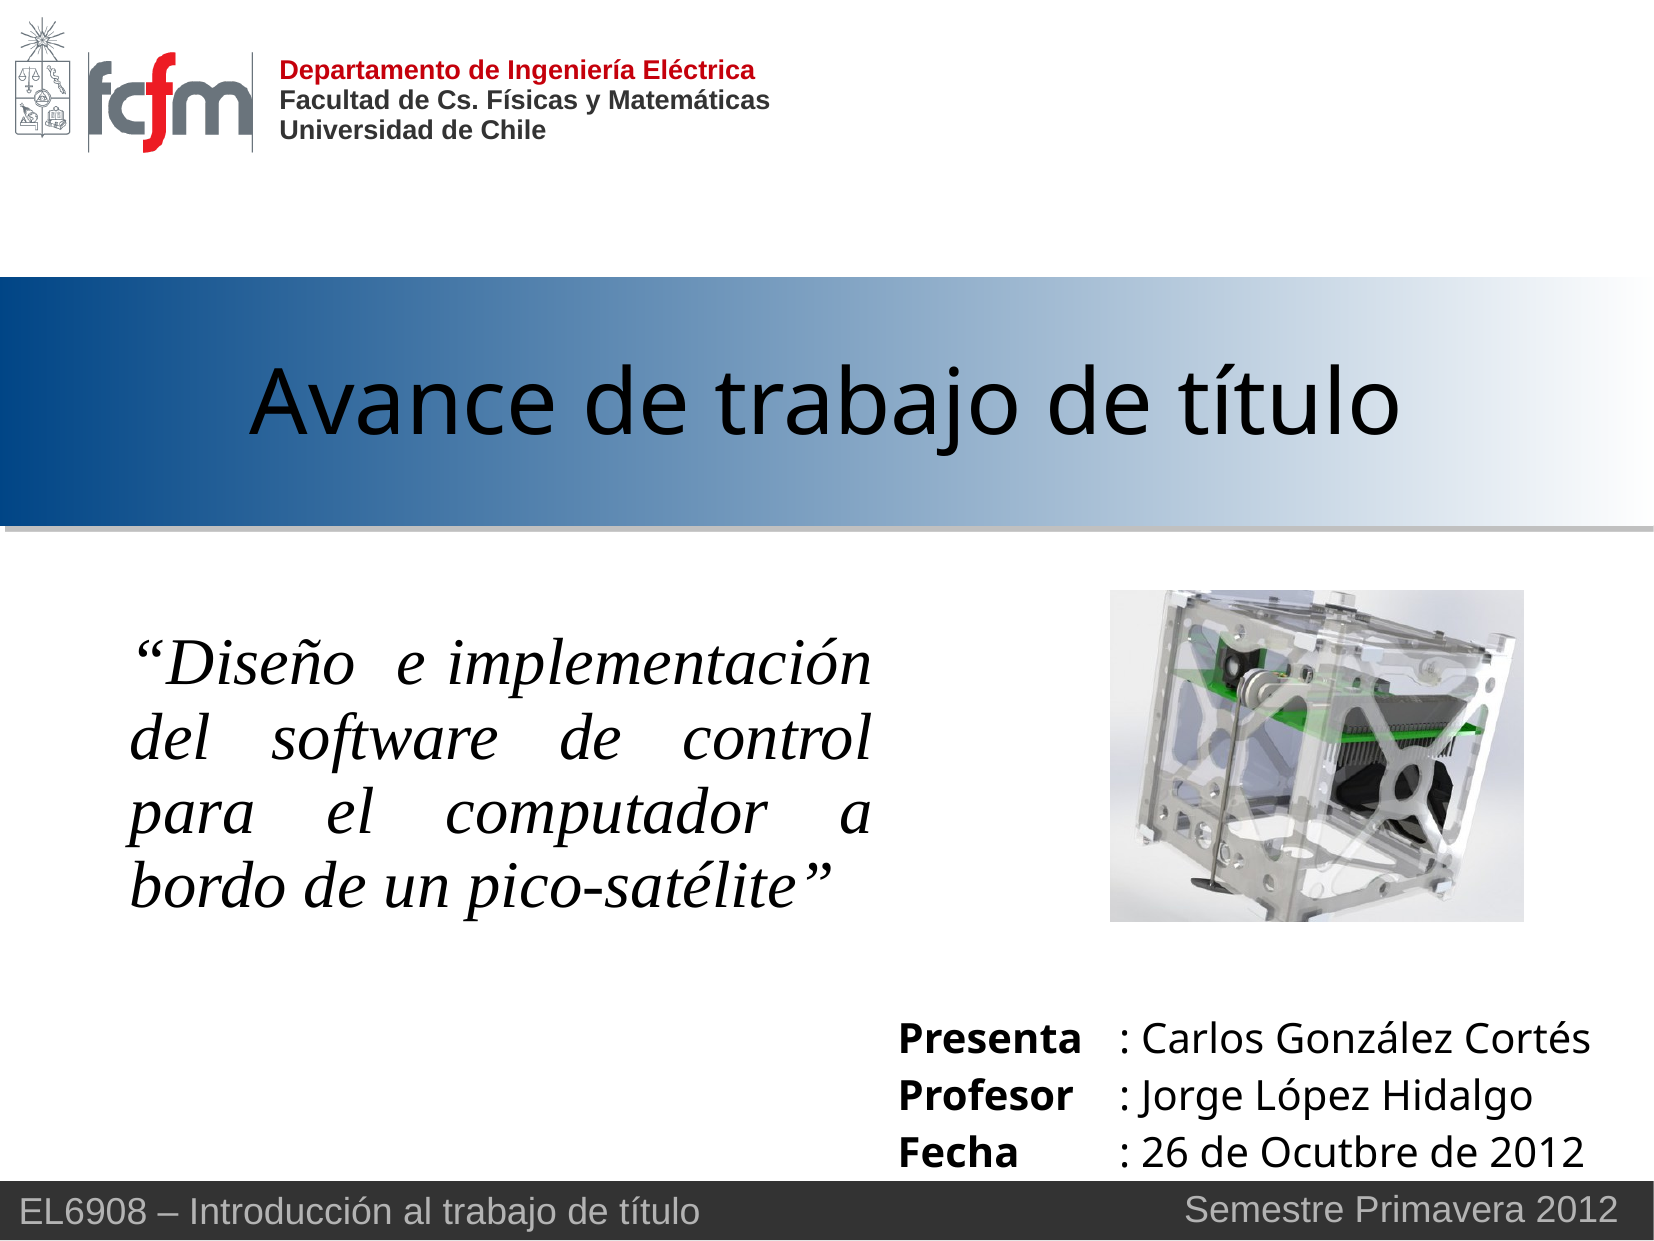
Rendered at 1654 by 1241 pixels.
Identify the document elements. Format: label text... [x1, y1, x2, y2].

picture [1110, 590, 1524, 922]
text_box Semestre Primavera 2012 [1169, 1217, 1634, 1238]
picture [0, 0, 272, 177]
title Avance de trabajo de título [82, 295, 1571, 503]
text_box Presenta : Carlos González Cortés Profesor : Jorge López Hidalgo Fecha : 26 de Ocutbre de 2012 [791, 1028, 1654, 1217]
text_box EL6908 – Introducción al trabajo de título [3, 1183, 716, 1241]
subtitle “Diseño e implementación del software de control para el computador a bordo de un pico-satélite” [23, 543, 875, 1004]
text_box Departamento de Ingeniería Eléctrica Facultad de Cs. Físicas y Matemáticas Universidad de Chile [264, 47, 786, 153]
